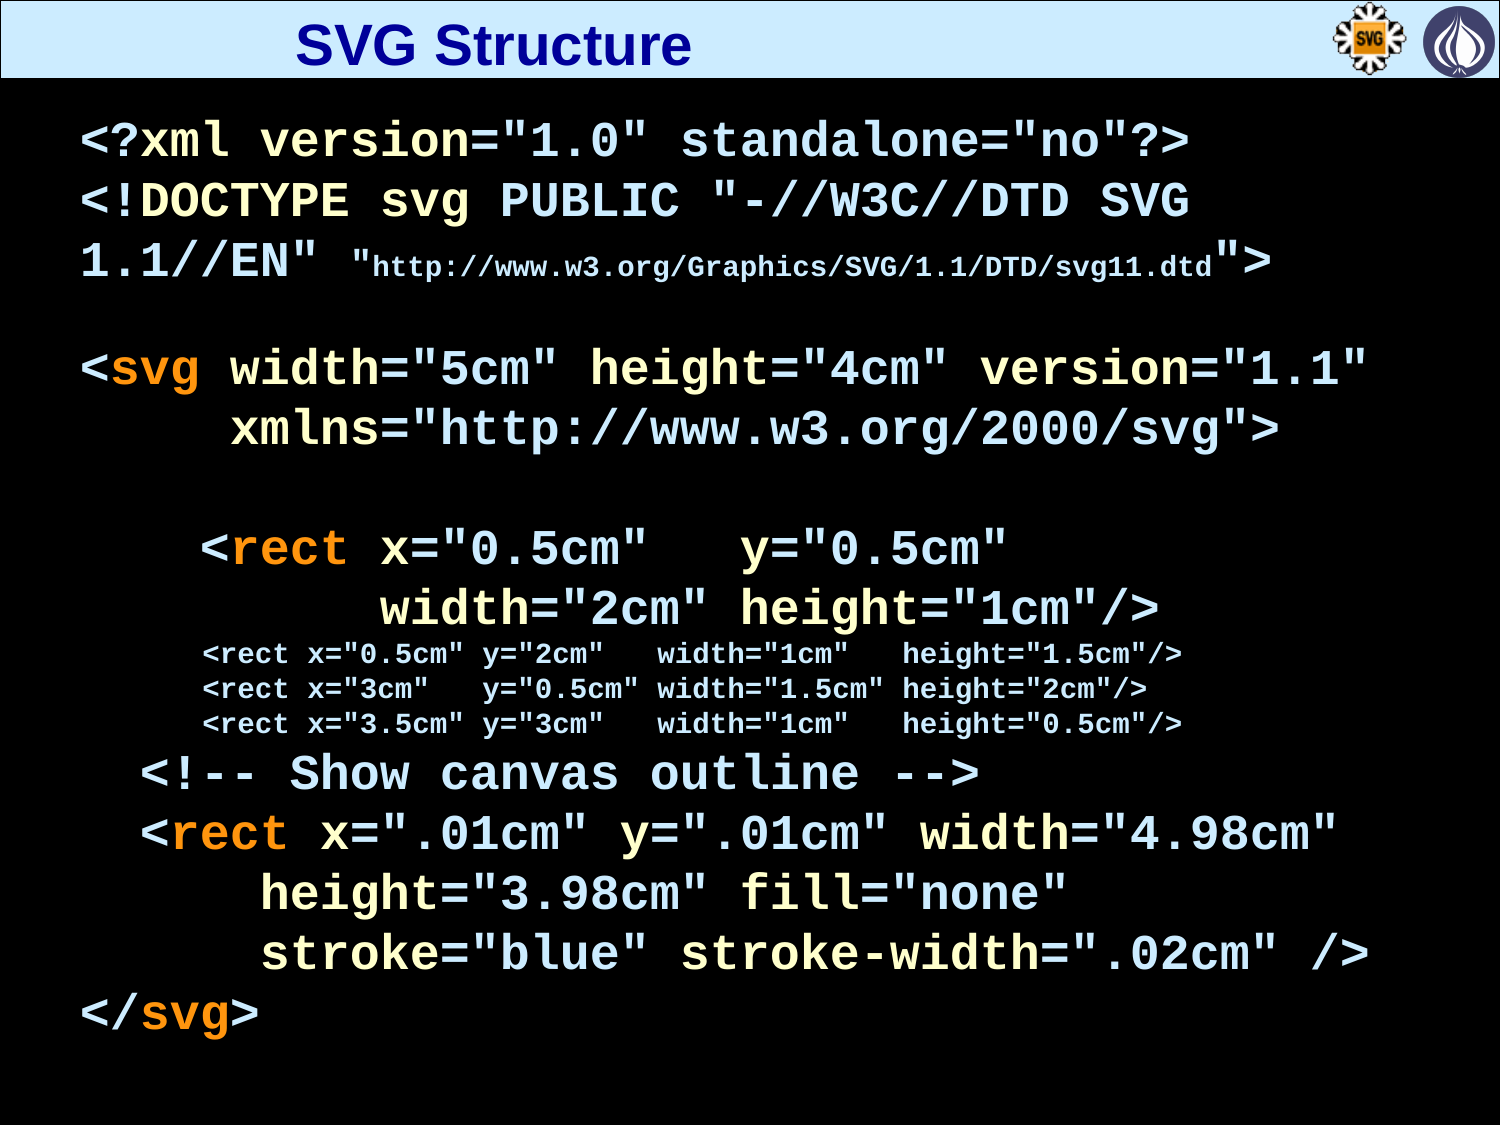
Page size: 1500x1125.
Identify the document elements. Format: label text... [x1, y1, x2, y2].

picture [1423, 6, 1495, 78]
text_box <?xml version="1.0" standalone="no"?> <!DOCTYPE svg PUBLIC "-//W3C//DTD SVG 1.1//EN" "http://www.w3.org/Graphics/SVG/1.1/DTD/svg11.dtd"> <svg width="5cm" height="4cm" version="1.1" xmlns="http://www.w3.org/2000/svg"> <rect x="0.5cm" y="0.5cm" width="2cm" height="1cm"/> <rect x="0.5cm" y="2cm" width="1cm" height="1.5cm"/> <rect x="3cm" y="0.5cm" width="1.5cm" height="2cm"/> <rect x="3.5cm" y="3cm" width="1cm" height="0.5cm"/> <!-- Show canvas outline --> <rect x=".01cm" y=".01cm" width="4.98cm" height="3.98cm" fill="none" stroke="blue" stroke-width=".02cm" /> </svg> [64, 99, 1416, 1047]
text_box [1412, 0, 1500, 79]
text_box [709, 0, 1328, 79]
text_box [0, 0, 280, 79]
text_box SVG Structure [280, 0, 709, 85]
picture [1328, 0, 1412, 79]
